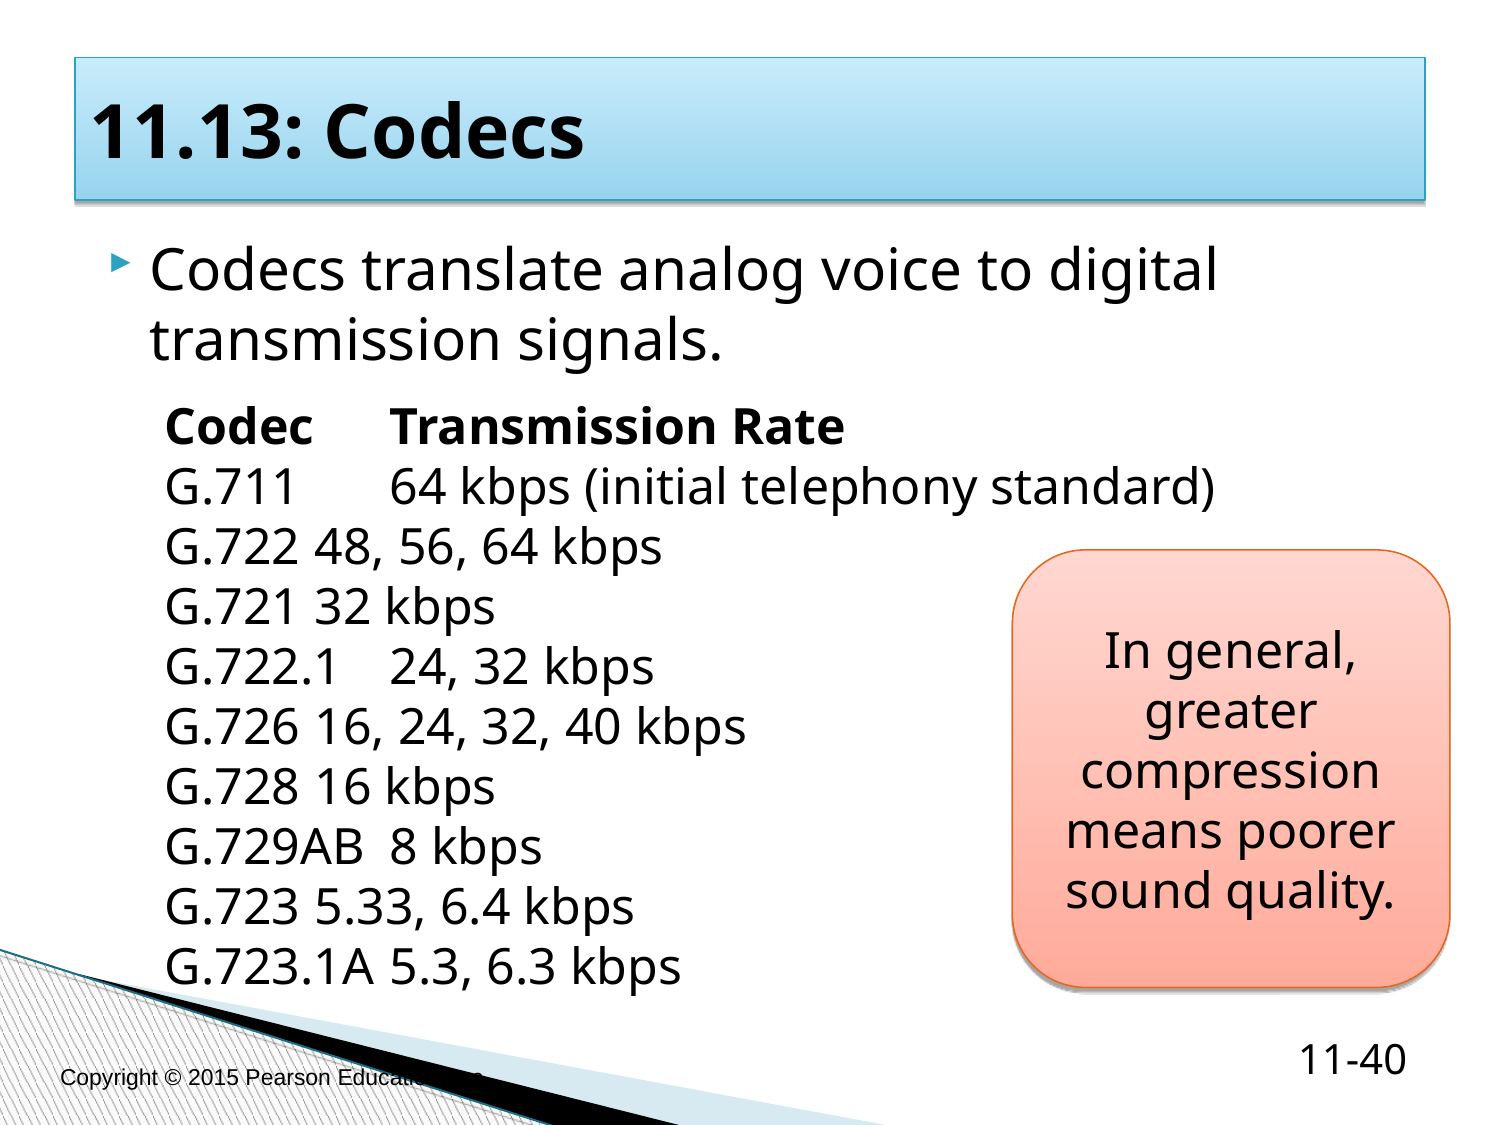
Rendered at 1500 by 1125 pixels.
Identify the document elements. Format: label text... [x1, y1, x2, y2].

footer Copyright © 2015 Pearson Education, Inc. [37, 1050, 513, 1098]
slide_number 11-<number> [1250, 1037, 1423, 1098]
title 11.13: Codecs [75, 57, 1425, 200]
list Codecs translate analog voice to digital transmission signals. [75, 224, 1425, 420]
text_box Codec Transmission Rate G.711 64 kbps (initial telephony standard) G.722 48, 56, 64 kbps G.721 32 kbps G.722.1 24, 32 kbps G.726 16, 24, 32, 40 kbps G.728 16 kbps G.729AB 8 kbps G.723 5.33, 6.4 kbps G.723.1A 5.3, 6.3 kbps [150, 387, 1450, 1003]
text_box In general, greater compression means poorer sound quality. [1012, 549, 1450, 988]
picture [0, 952, 543, 1125]
